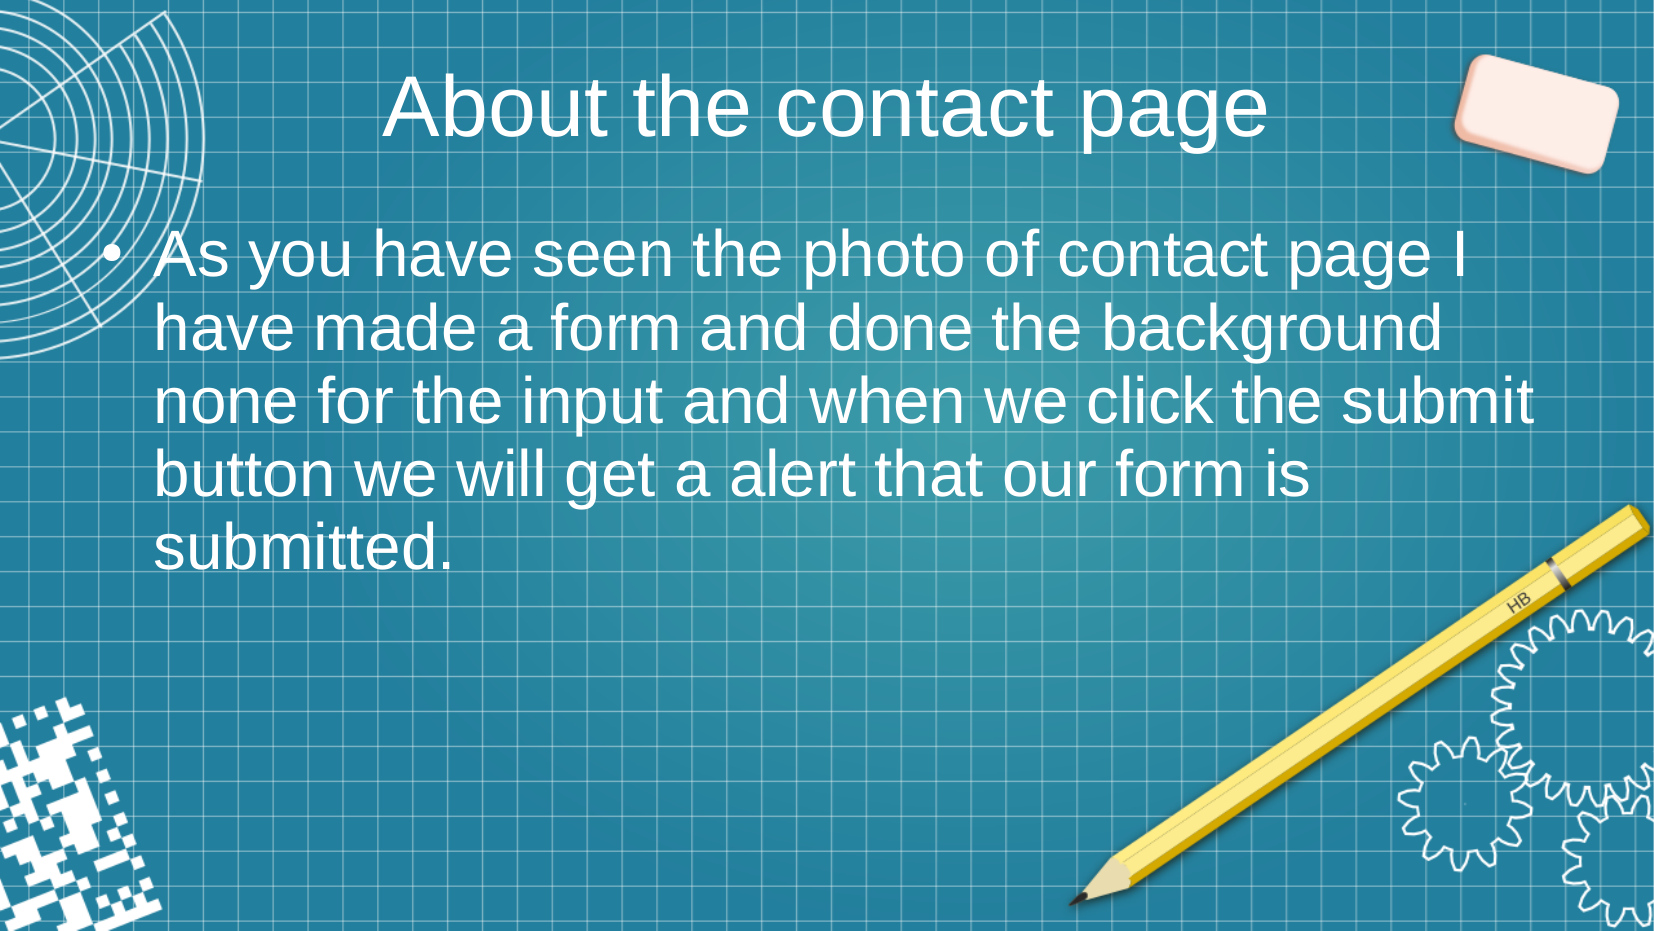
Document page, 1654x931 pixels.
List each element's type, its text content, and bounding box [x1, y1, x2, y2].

title About the contact page [82, 0, 1571, 213]
picture [0, 0, 1654, 931]
list As you have seen the photo of contact page I have made a form and done the background none for the input and when we click the submit button we will get a alert that our form is submitted. [82, 217, 1571, 758]
